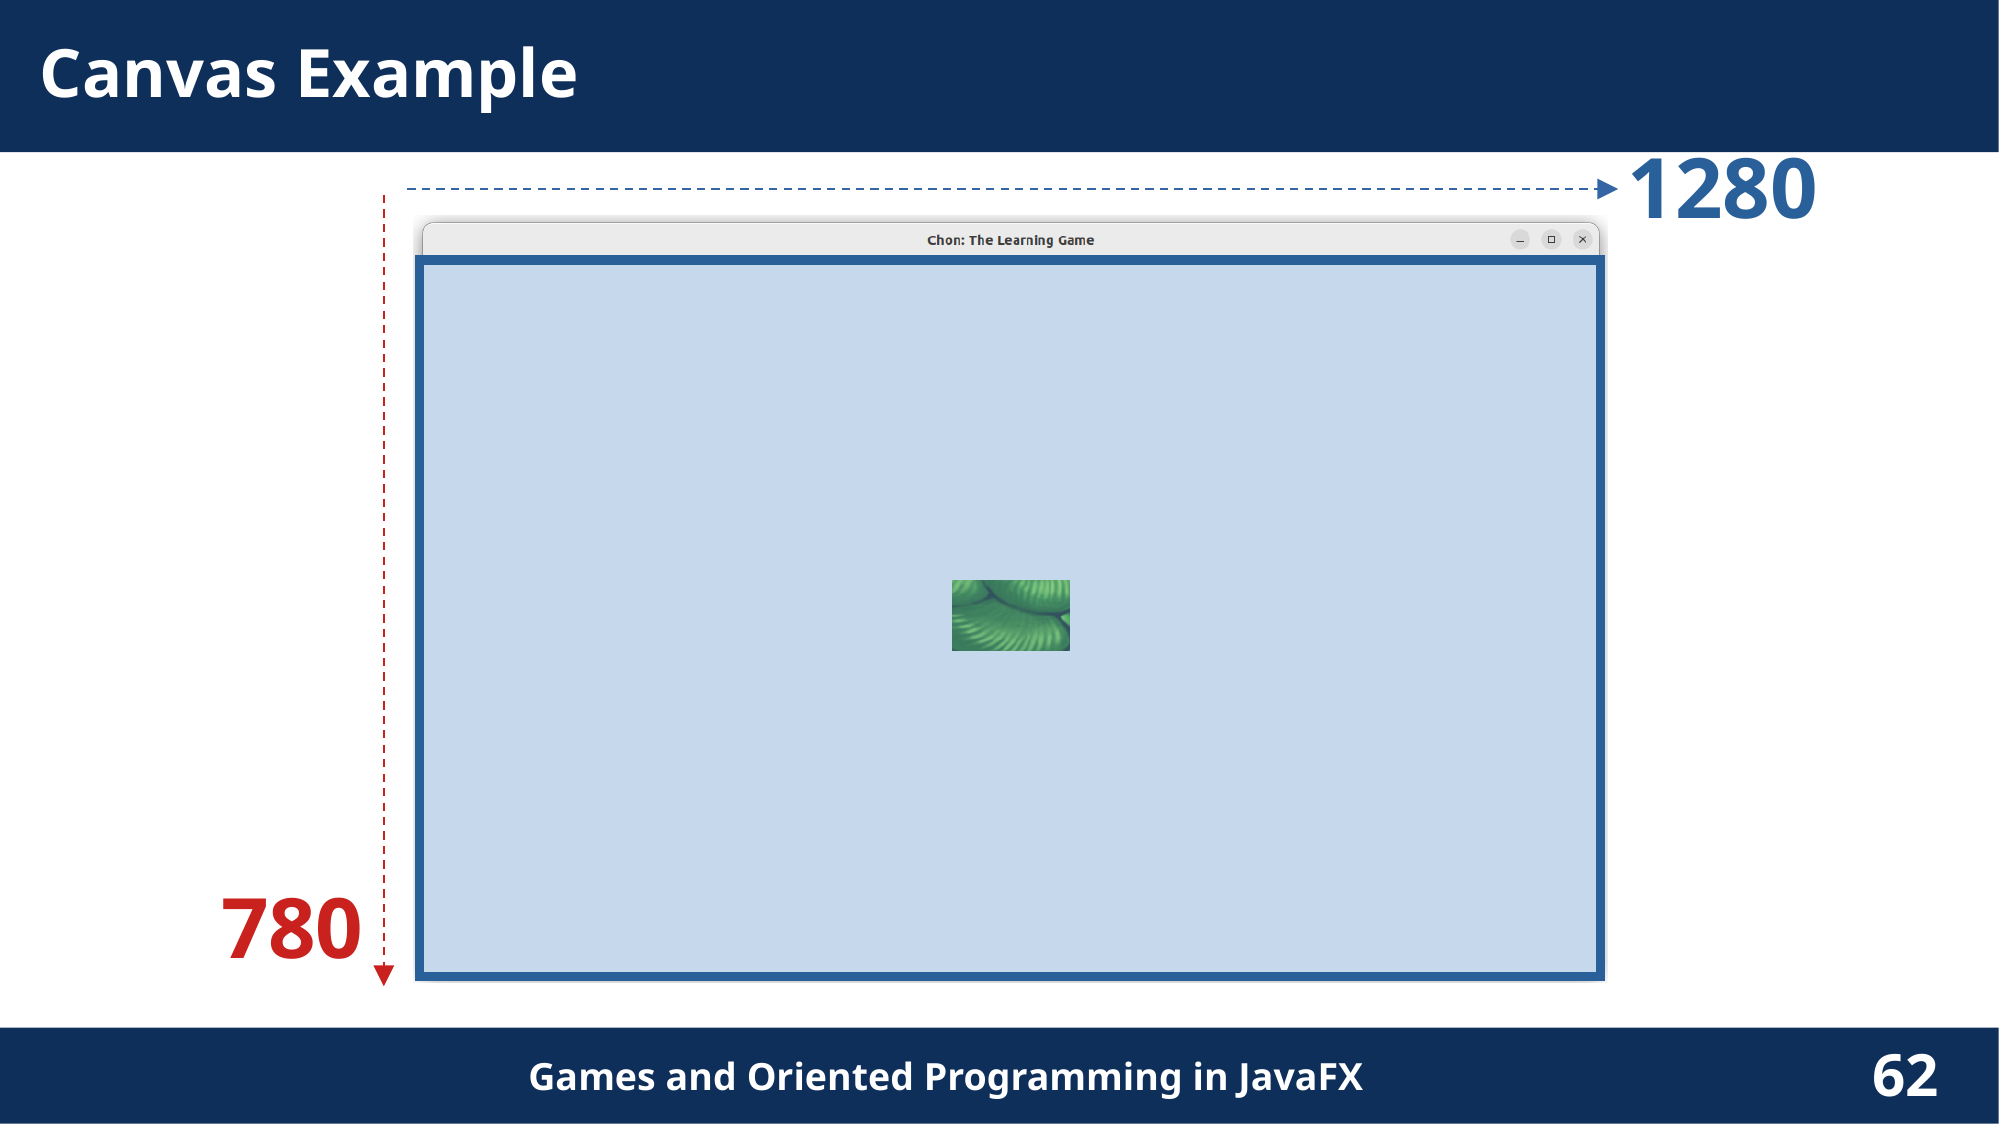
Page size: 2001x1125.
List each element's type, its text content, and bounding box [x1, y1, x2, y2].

picture [413, 215, 1608, 983]
text_box 1280 [1607, 127, 1838, 243]
text_box 780 [183, 867, 402, 983]
text_box Canvas Example [25, 23, 1999, 119]
text_box [419, 259, 1601, 977]
